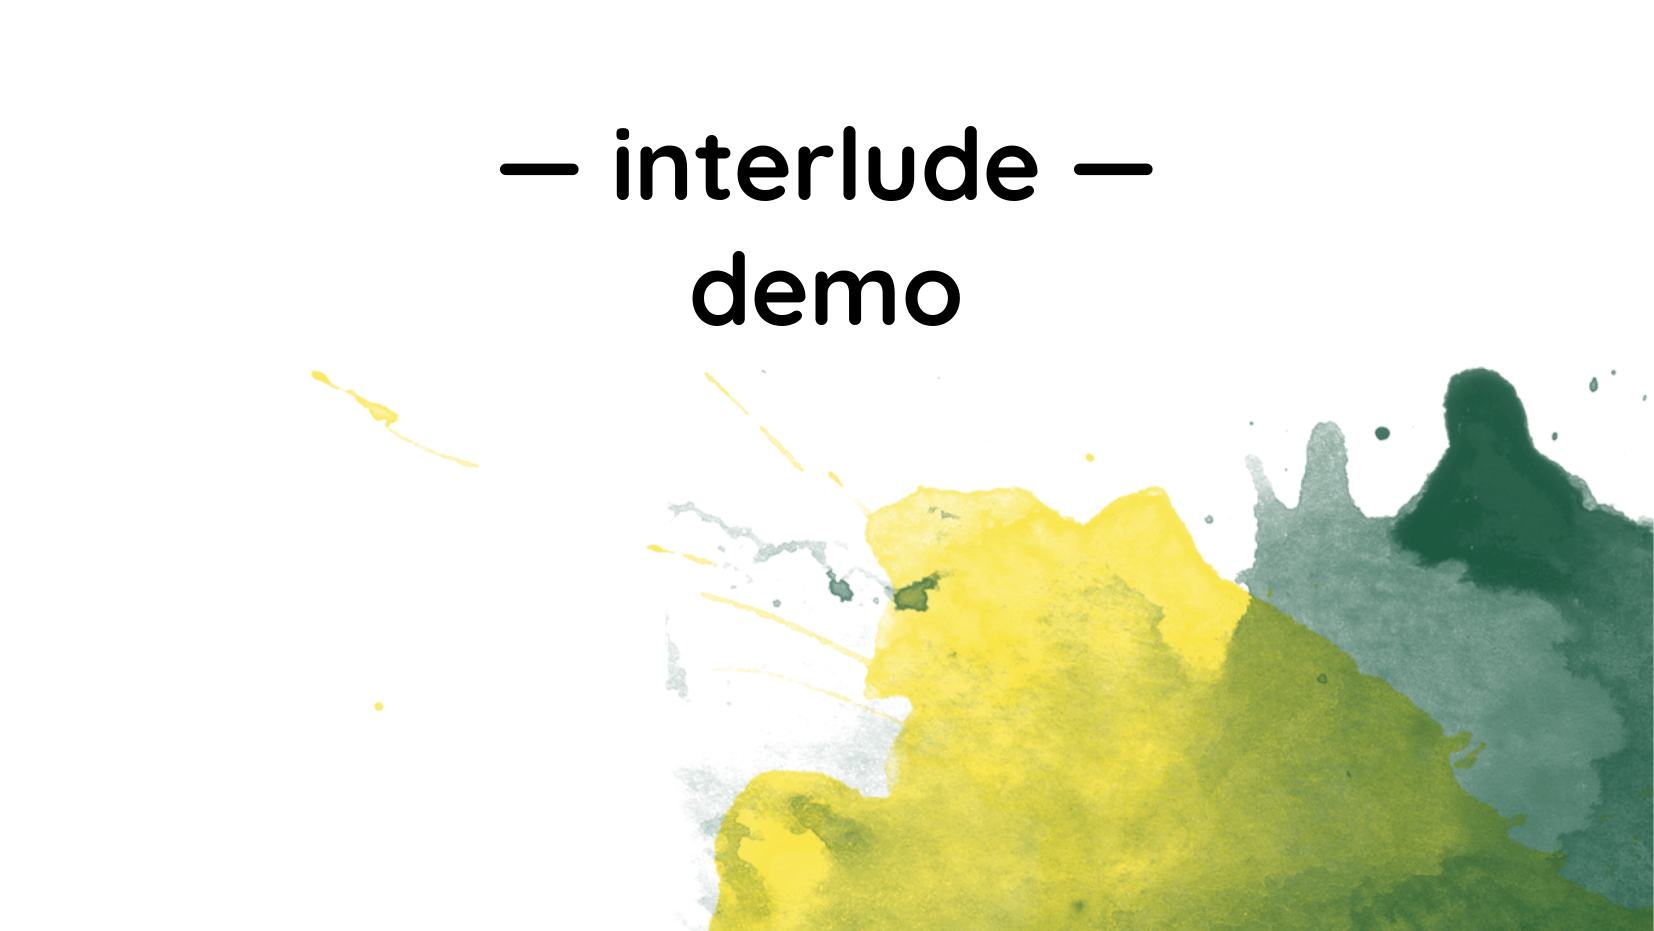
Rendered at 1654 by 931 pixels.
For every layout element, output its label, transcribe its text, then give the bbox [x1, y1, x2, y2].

picture [0, 0, 1654, 931]
subtitle — interlude — demo [82, 37, 1571, 414]
